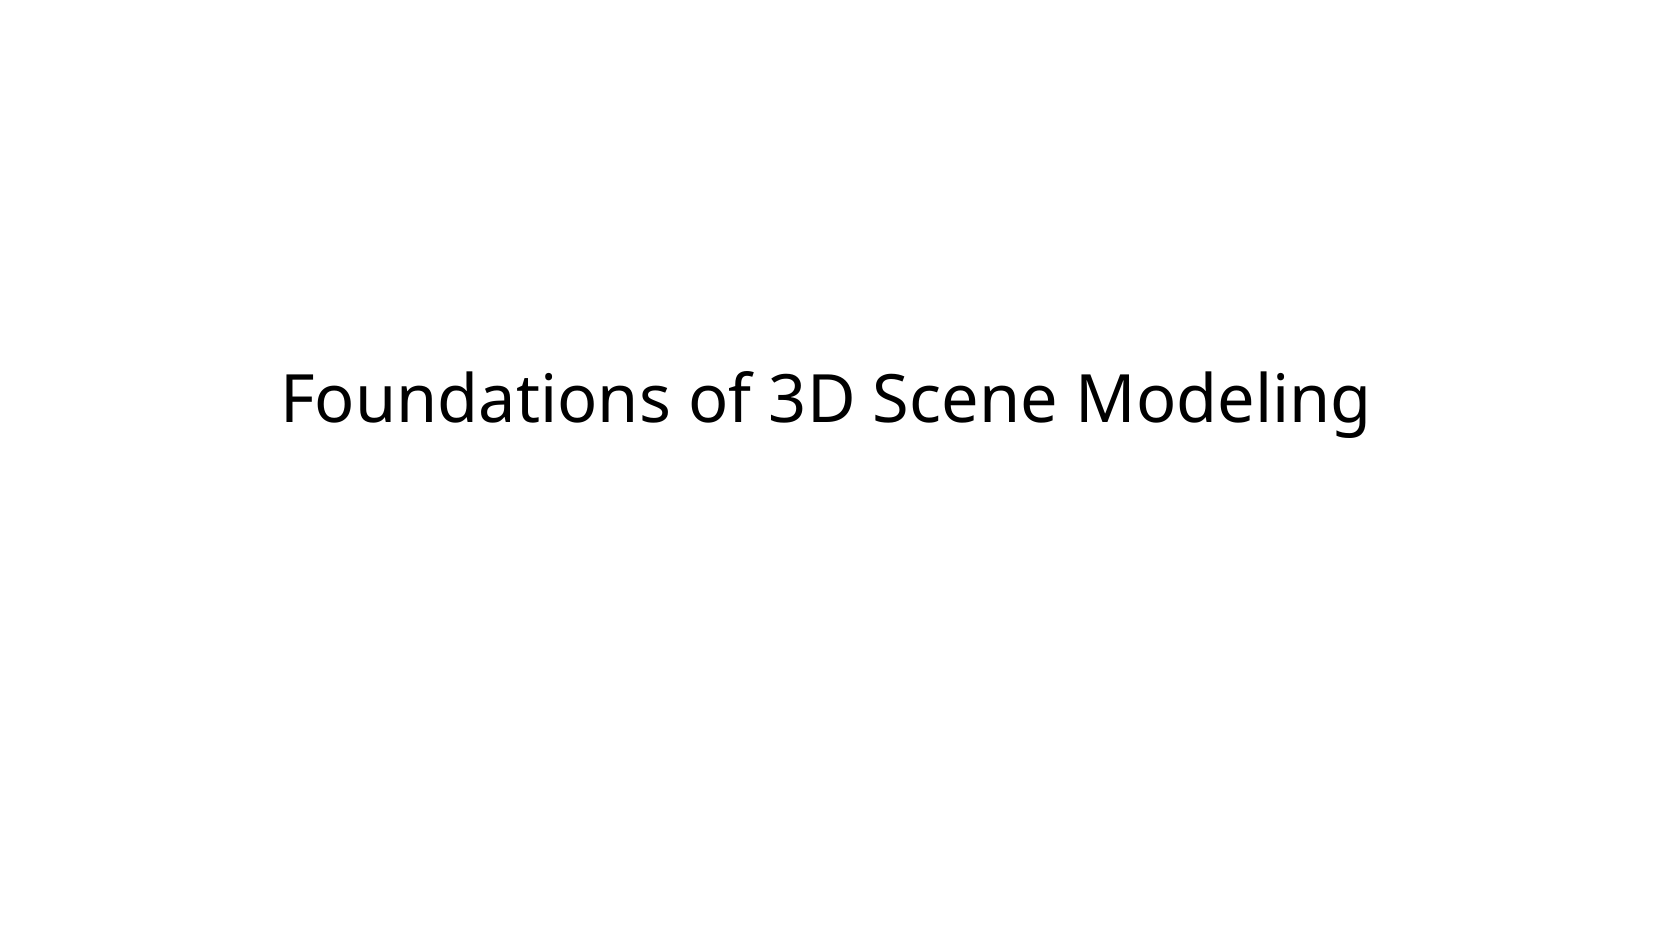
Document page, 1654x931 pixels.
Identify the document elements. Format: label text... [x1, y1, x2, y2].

subtitle Foundations of 3D Scene Modeling [82, 37, 1571, 757]
